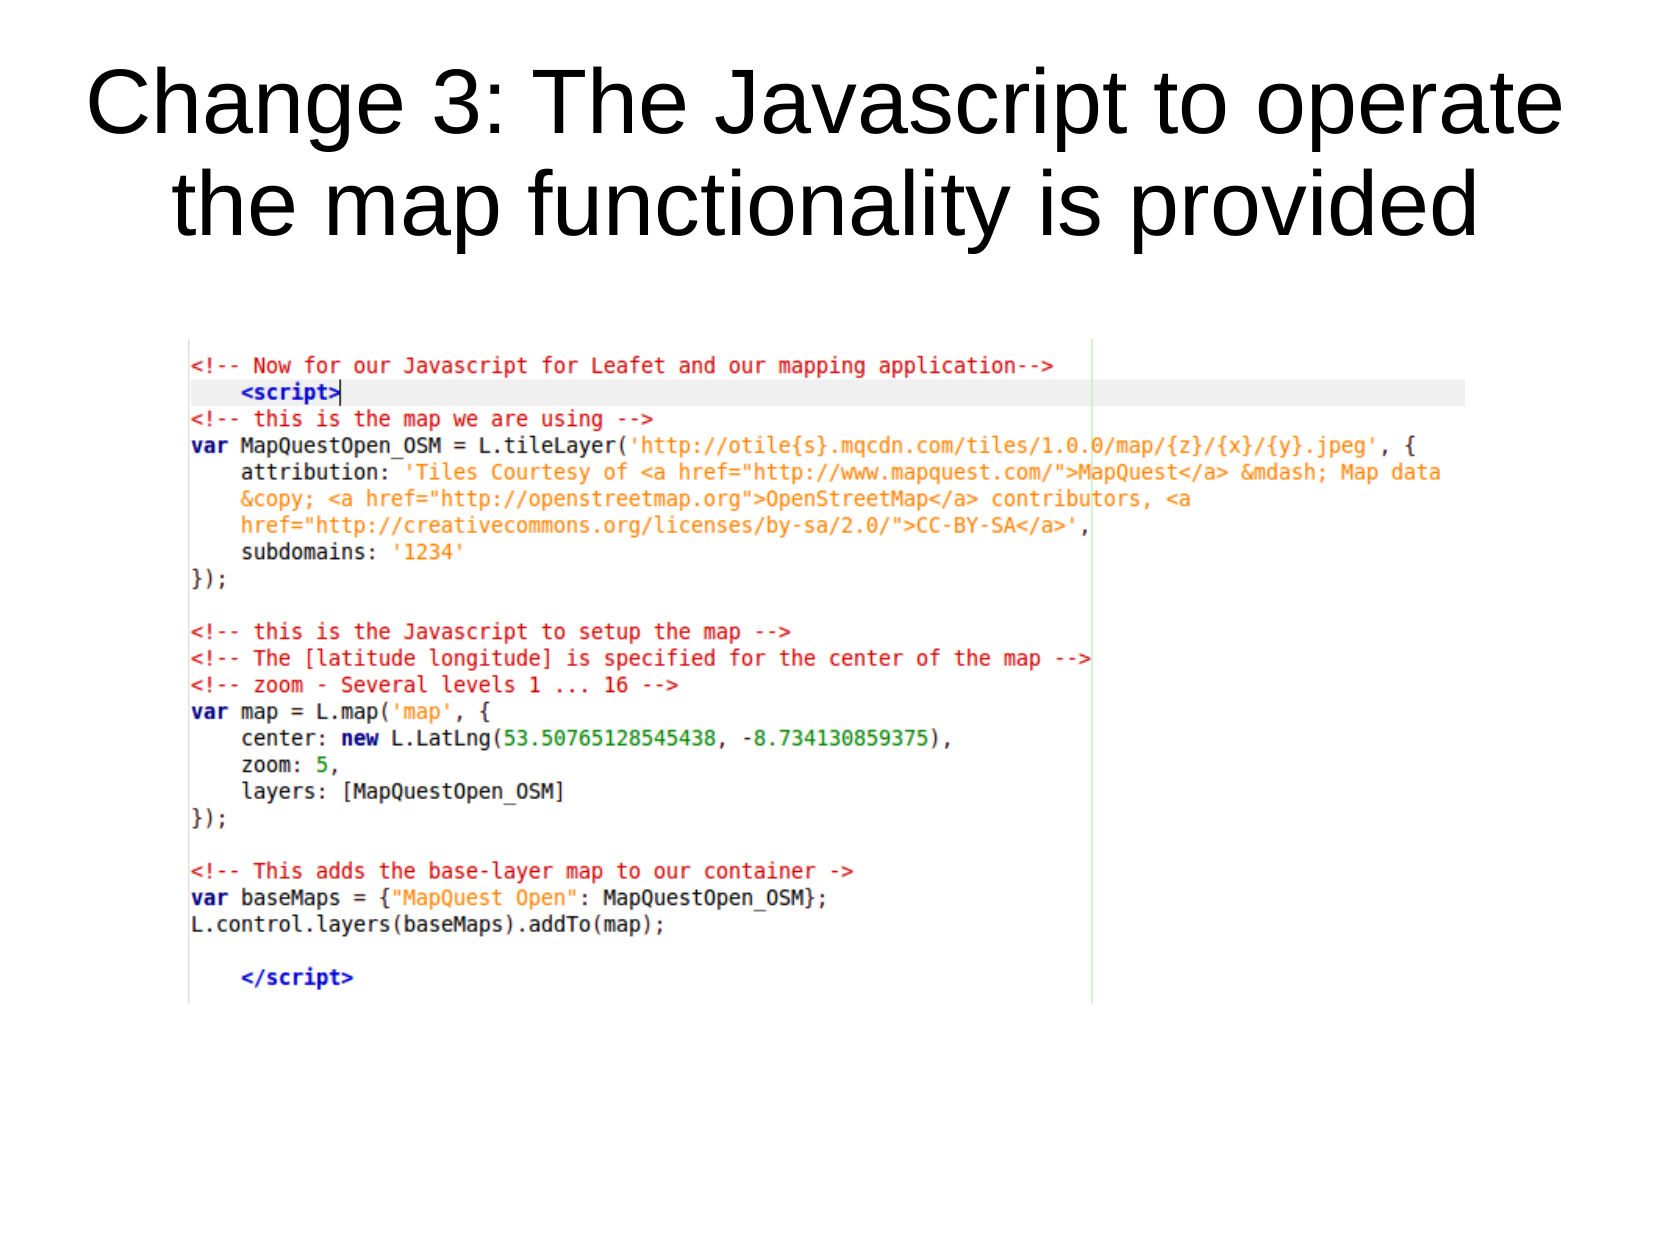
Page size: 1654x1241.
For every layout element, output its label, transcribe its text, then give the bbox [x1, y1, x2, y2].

title Change 3: The Javascript to operate the map functionality is provided [82, 49, 1571, 257]
picture [188, 339, 1465, 1004]
